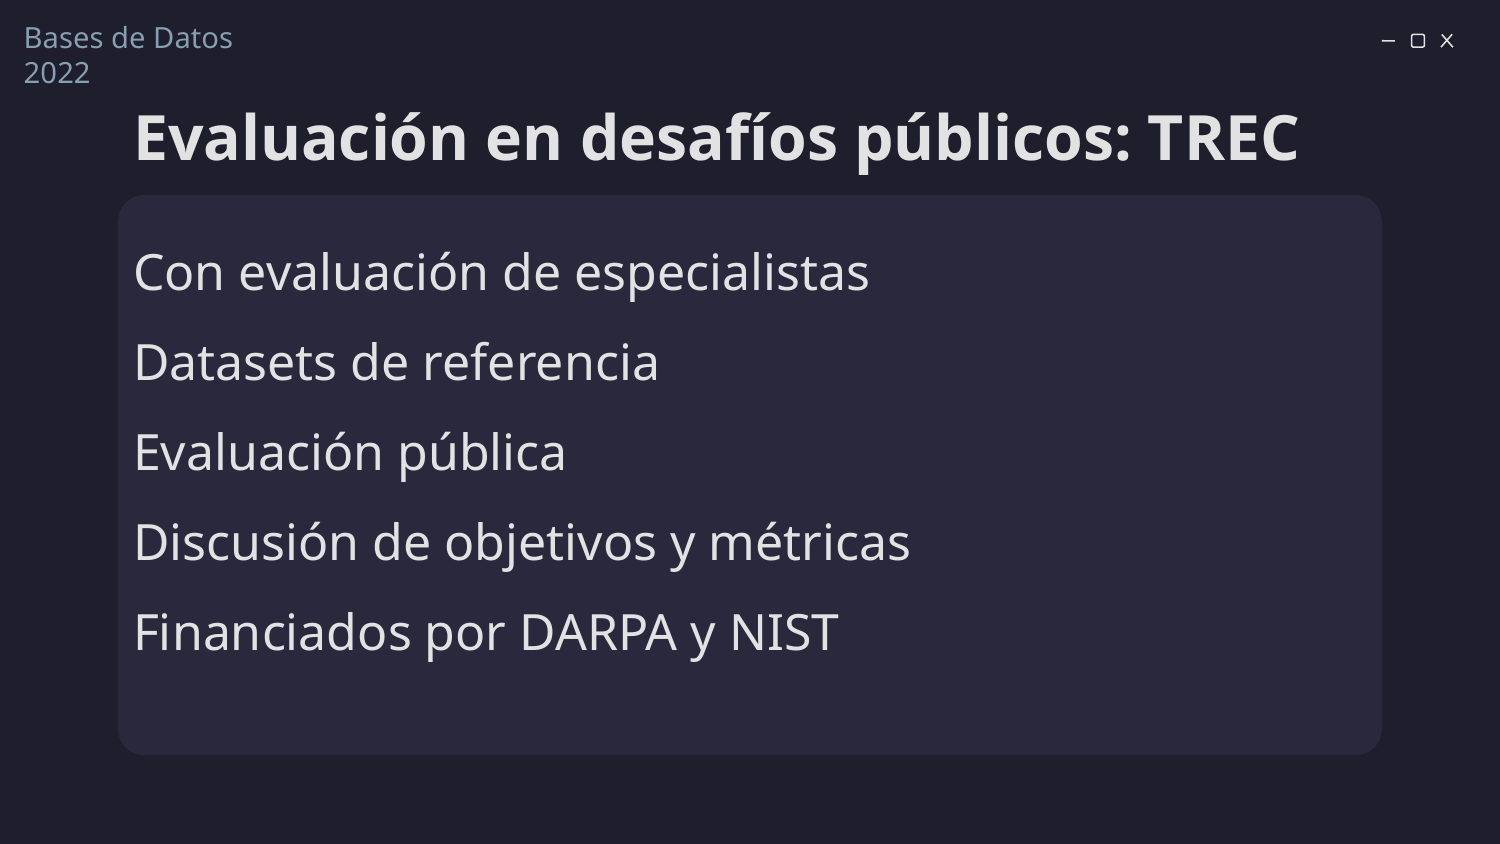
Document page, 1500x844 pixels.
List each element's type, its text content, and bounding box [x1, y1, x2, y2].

title Evaluación en desafíos públicos: TREC [118, 88, 1382, 183]
list Con evaluación de especialistas Datasets de referencia Evaluación pública Discusión de objetivos y métricas Financiados por DARPA y NIST [118, 195, 1382, 750]
